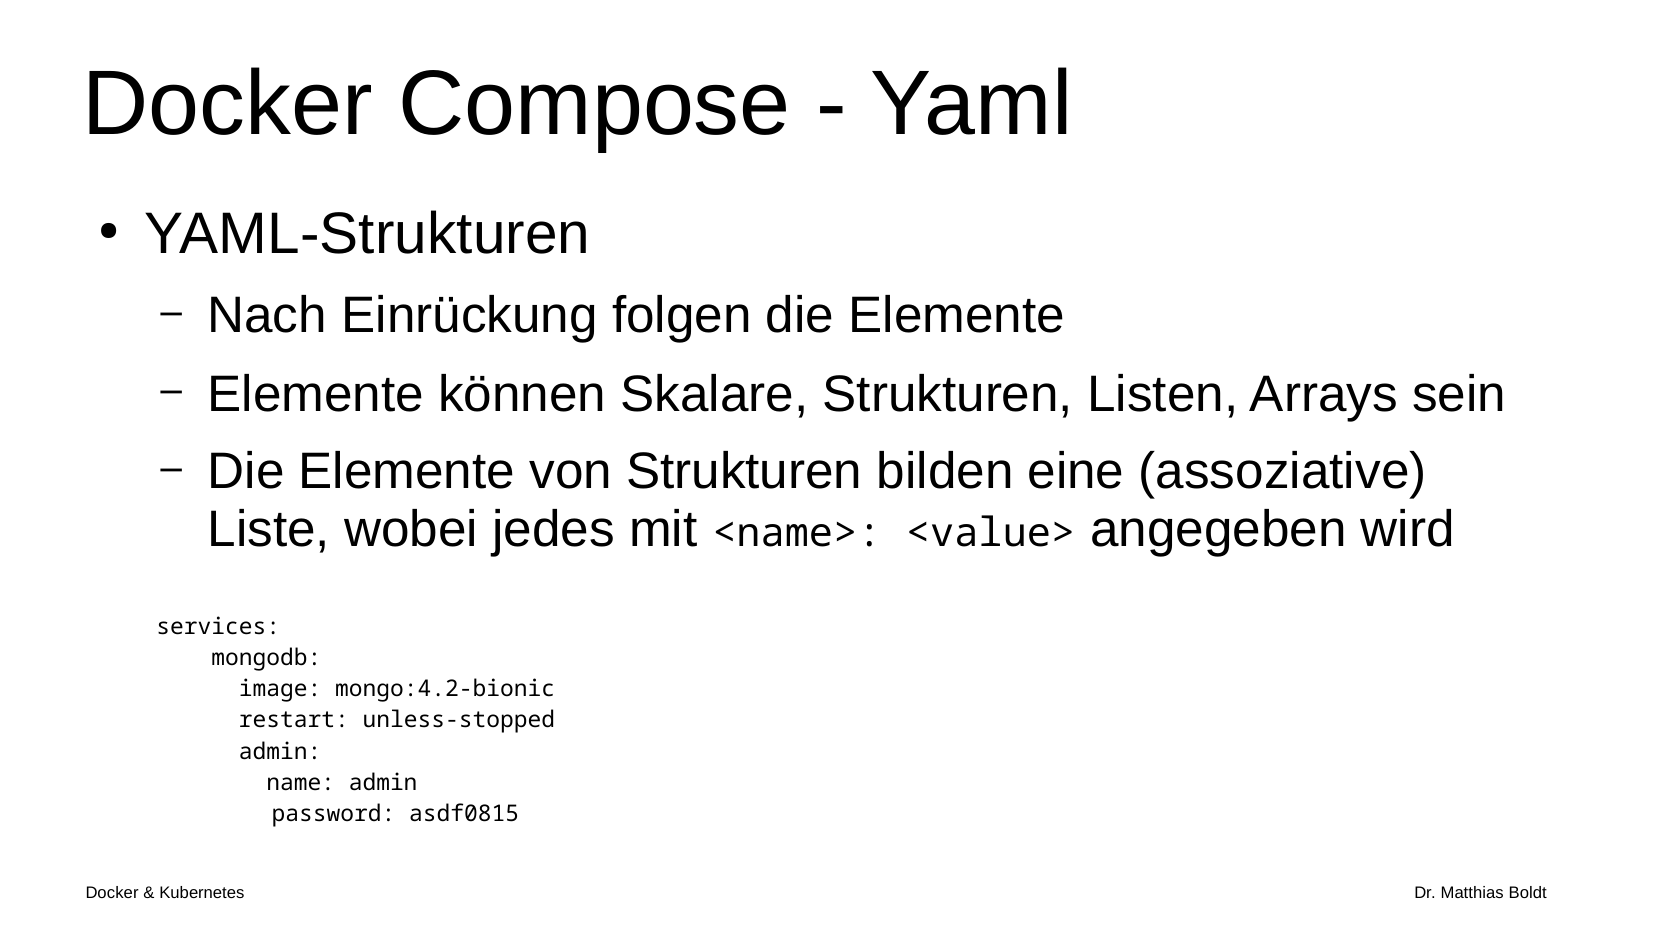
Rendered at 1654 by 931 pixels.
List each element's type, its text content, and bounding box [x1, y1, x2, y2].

text_box Docker & Kubernetes Dr. Matthias Boldt [1193, 875, 1563, 910]
title Docker Compose - Yaml [82, 25, 1571, 181]
text_box services: mongodb: image: mongo:4.2-bionic restart: unless-stopped admin: name: admin password: asdf0815 [141, 602, 1193, 928]
list YAML-Strukturen Nach Einrückung folgen die Elemente Elemente können Skalare, Strukturen, Listen, Arrays sein Die Elemente von Strukturen bilden eine (assoziative) Liste, wobei jedes mit <name>: <value> angegeben wird [82, 199, 1524, 603]
text_box Docker & Kubernetes Dr. Matthias Boldt [70, 875, 141, 910]
